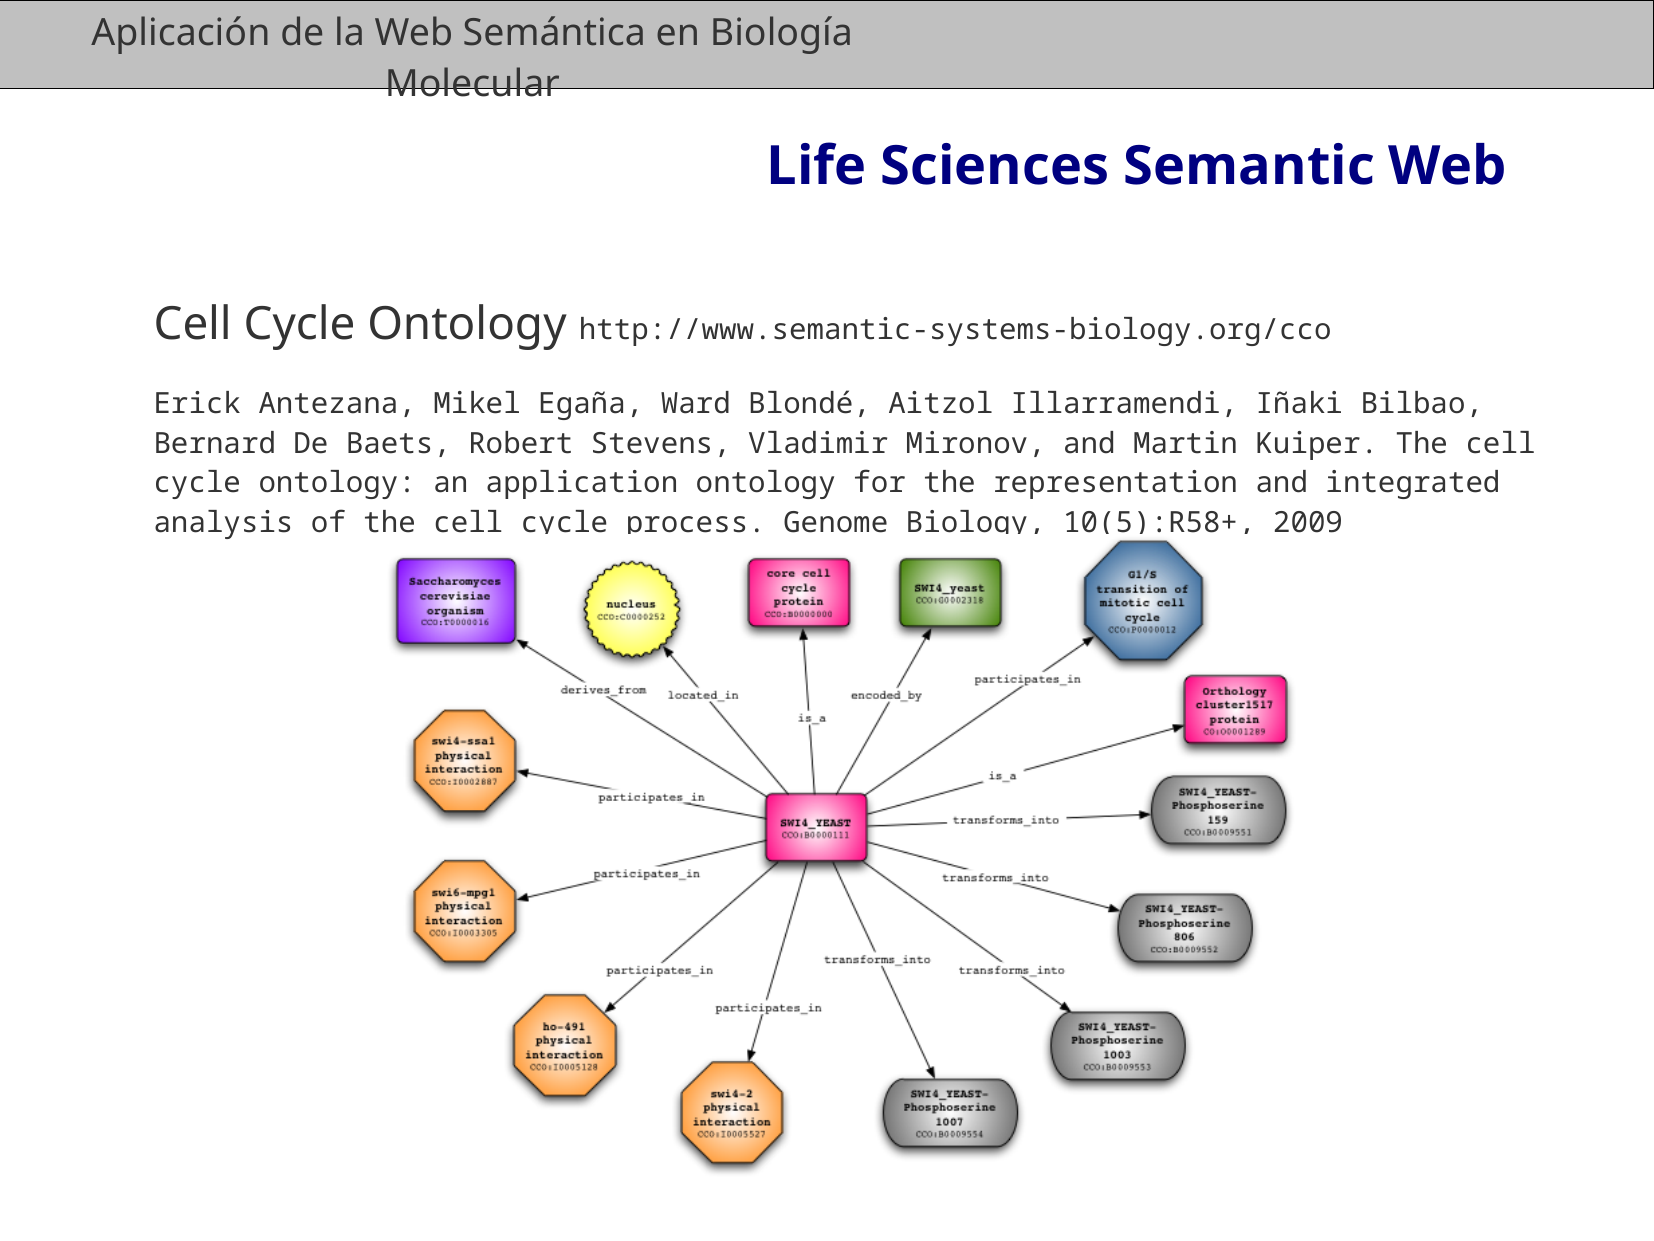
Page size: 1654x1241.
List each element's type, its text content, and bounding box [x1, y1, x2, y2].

text_box Life Sciences Semantic Web [620, 125, 1654, 202]
text_box Aplicación de la Web Semántica en Biología Molecular [0, 23, 945, 89]
text_box [0, 0, 1654, 89]
list Cell Cycle Ontology http://www.semantic-systems-biology.org/cco Erick Antezana, Mikel Egaña, Ward Blondé, Aitzol Illarramendi, Iñaki Bilbao, Bernard De Baets, Robert Stevens, Vladimir Mironov, and Martin Kuiper. The cell cycle ontology: an application ontology for the representation and integrated analysis of the cell cycle process. Genome Biology, 10(5):R58+, 2009 [82, 290, 1571, 1182]
picture [384, 534, 1300, 1182]
